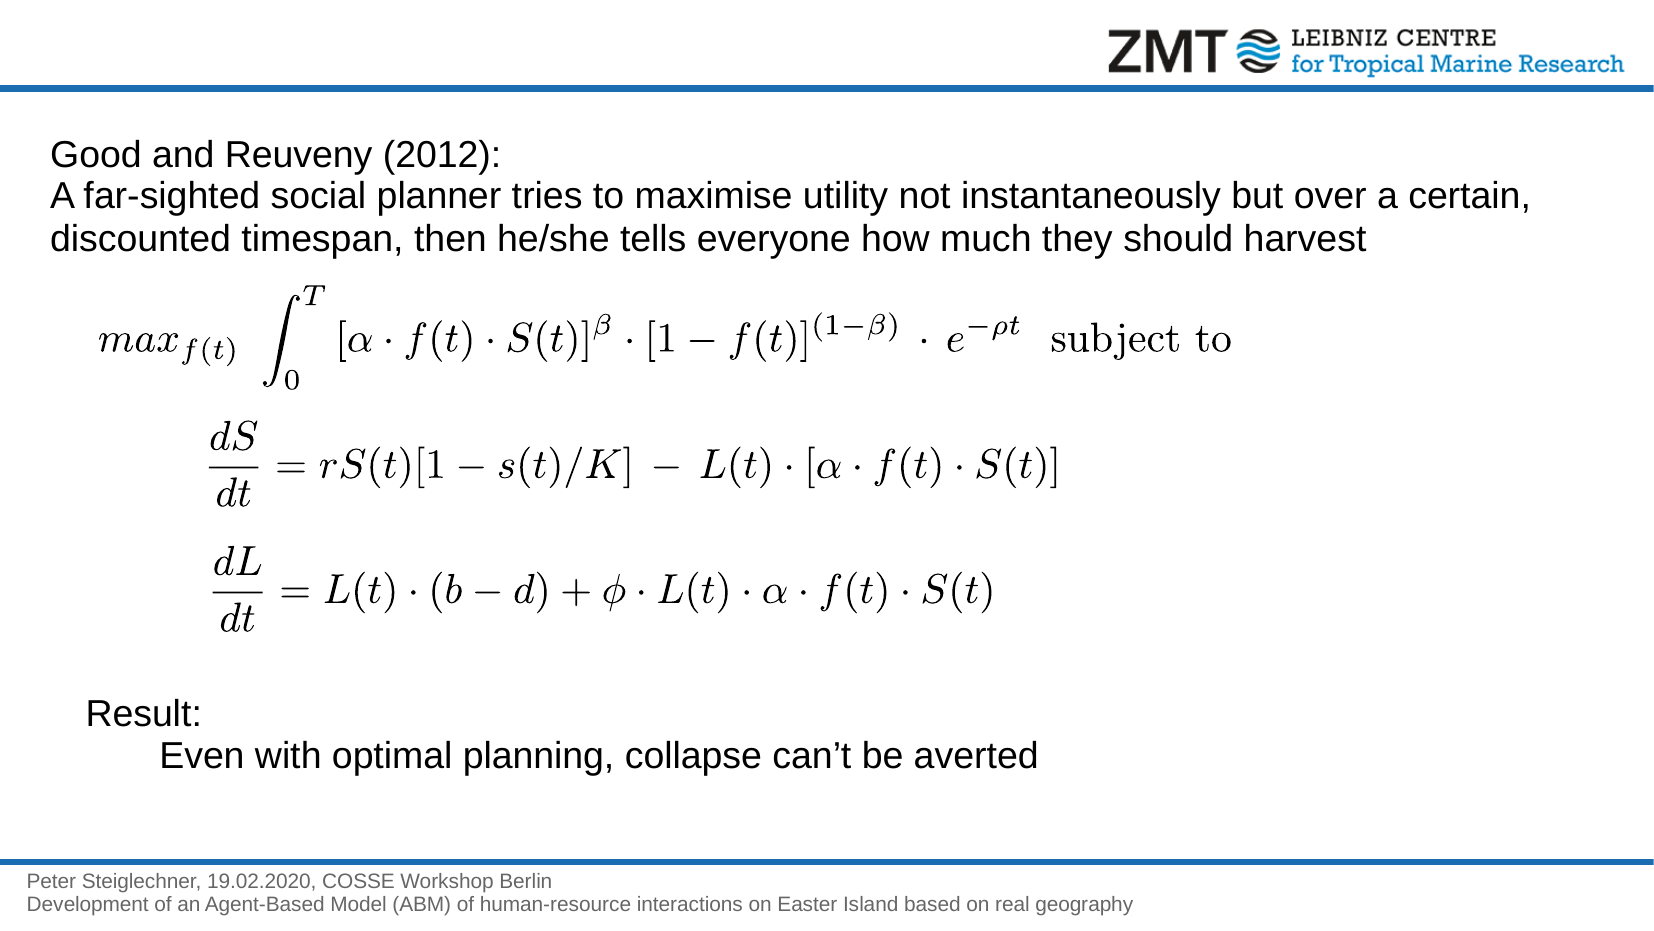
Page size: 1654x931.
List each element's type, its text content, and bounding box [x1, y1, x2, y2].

text_box Result: Even with optimal planning, collapse can’t be averted [70, 685, 1300, 826]
text_box Good and Reuveny (2012): A far-sighted social planner tries to maximise utility not instantaneously but over a certain, discounted timespan, then he/she tells everyone how much they should harvest [35, 125, 1571, 393]
text_box [212, 545, 992, 632]
text_box [208, 420, 1057, 507]
text_box [98, 285, 1231, 390]
picture [1086, 1, 1654, 85]
